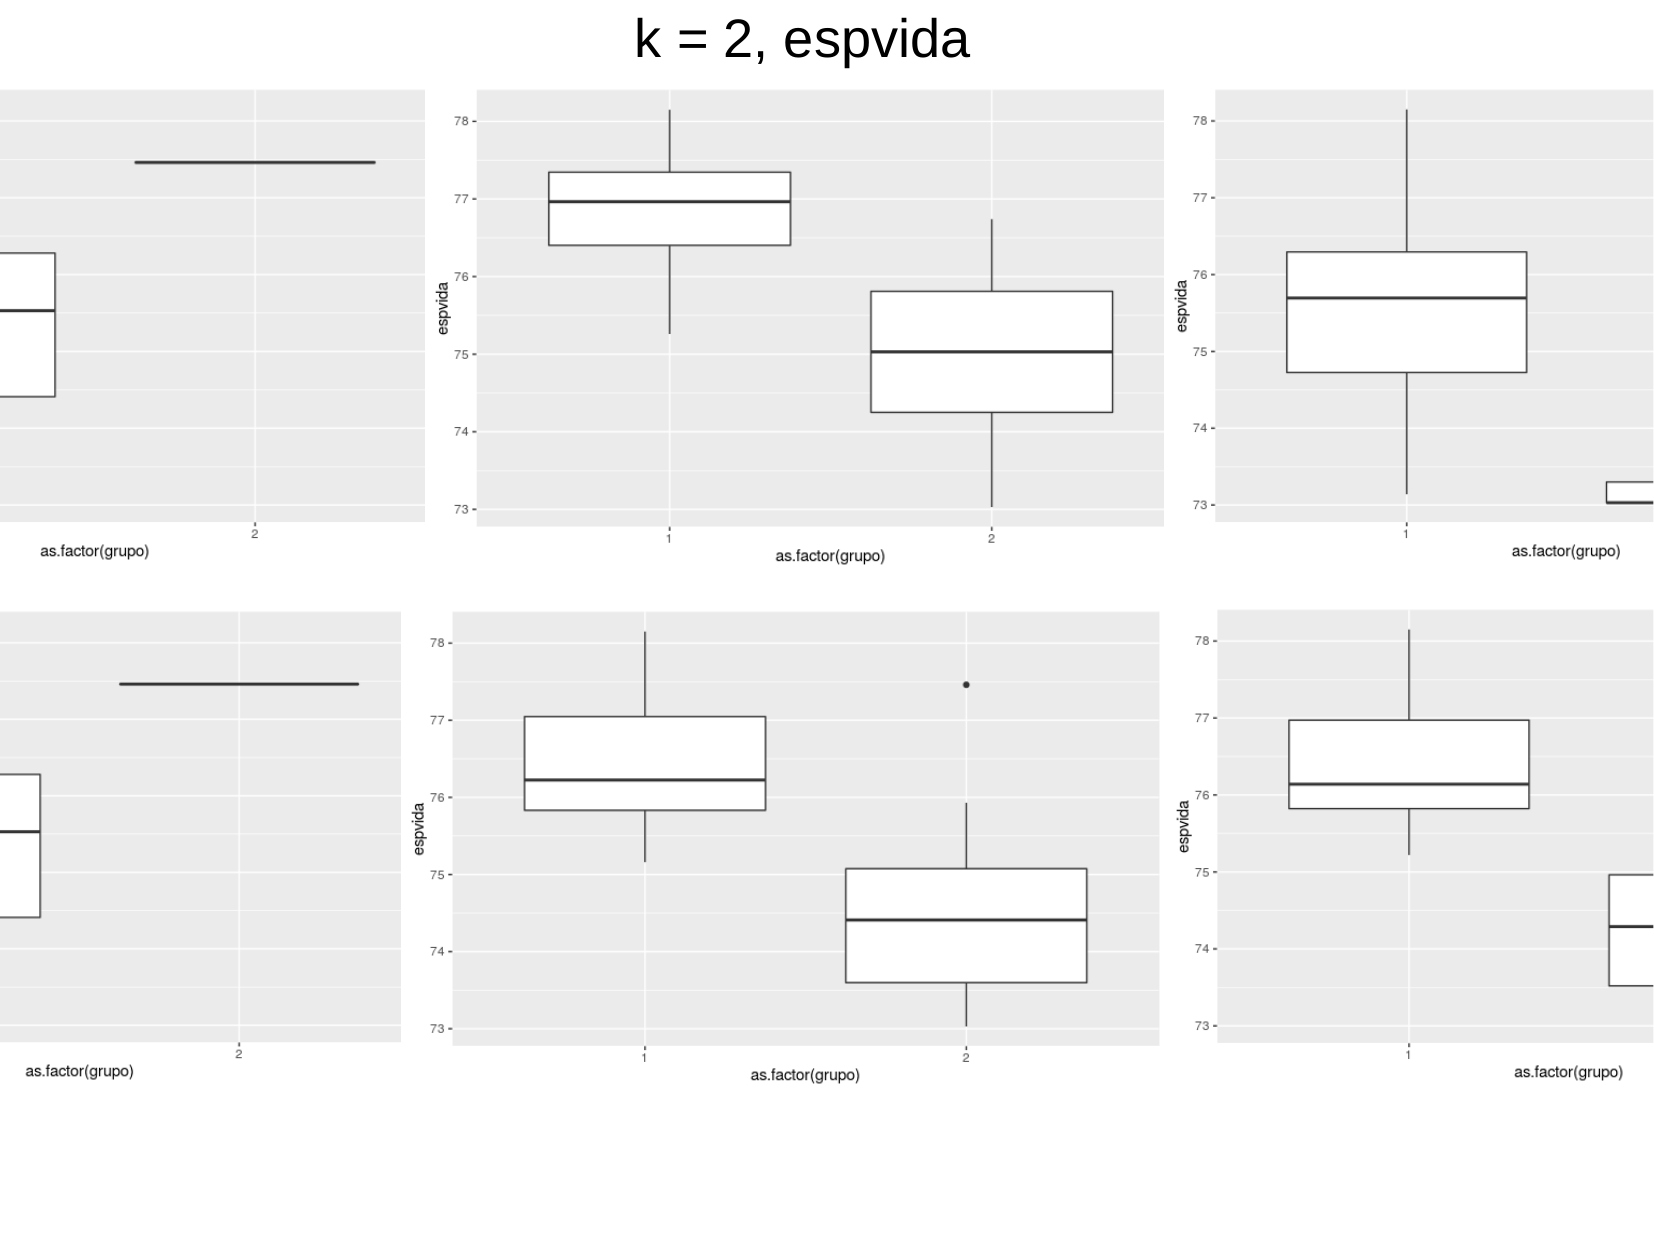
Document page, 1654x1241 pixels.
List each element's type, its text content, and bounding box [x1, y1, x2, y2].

picture [0, 82, 1654, 572]
title k = 2, espvida [59, 0, 1548, 82]
picture [0, 602, 1654, 1091]
